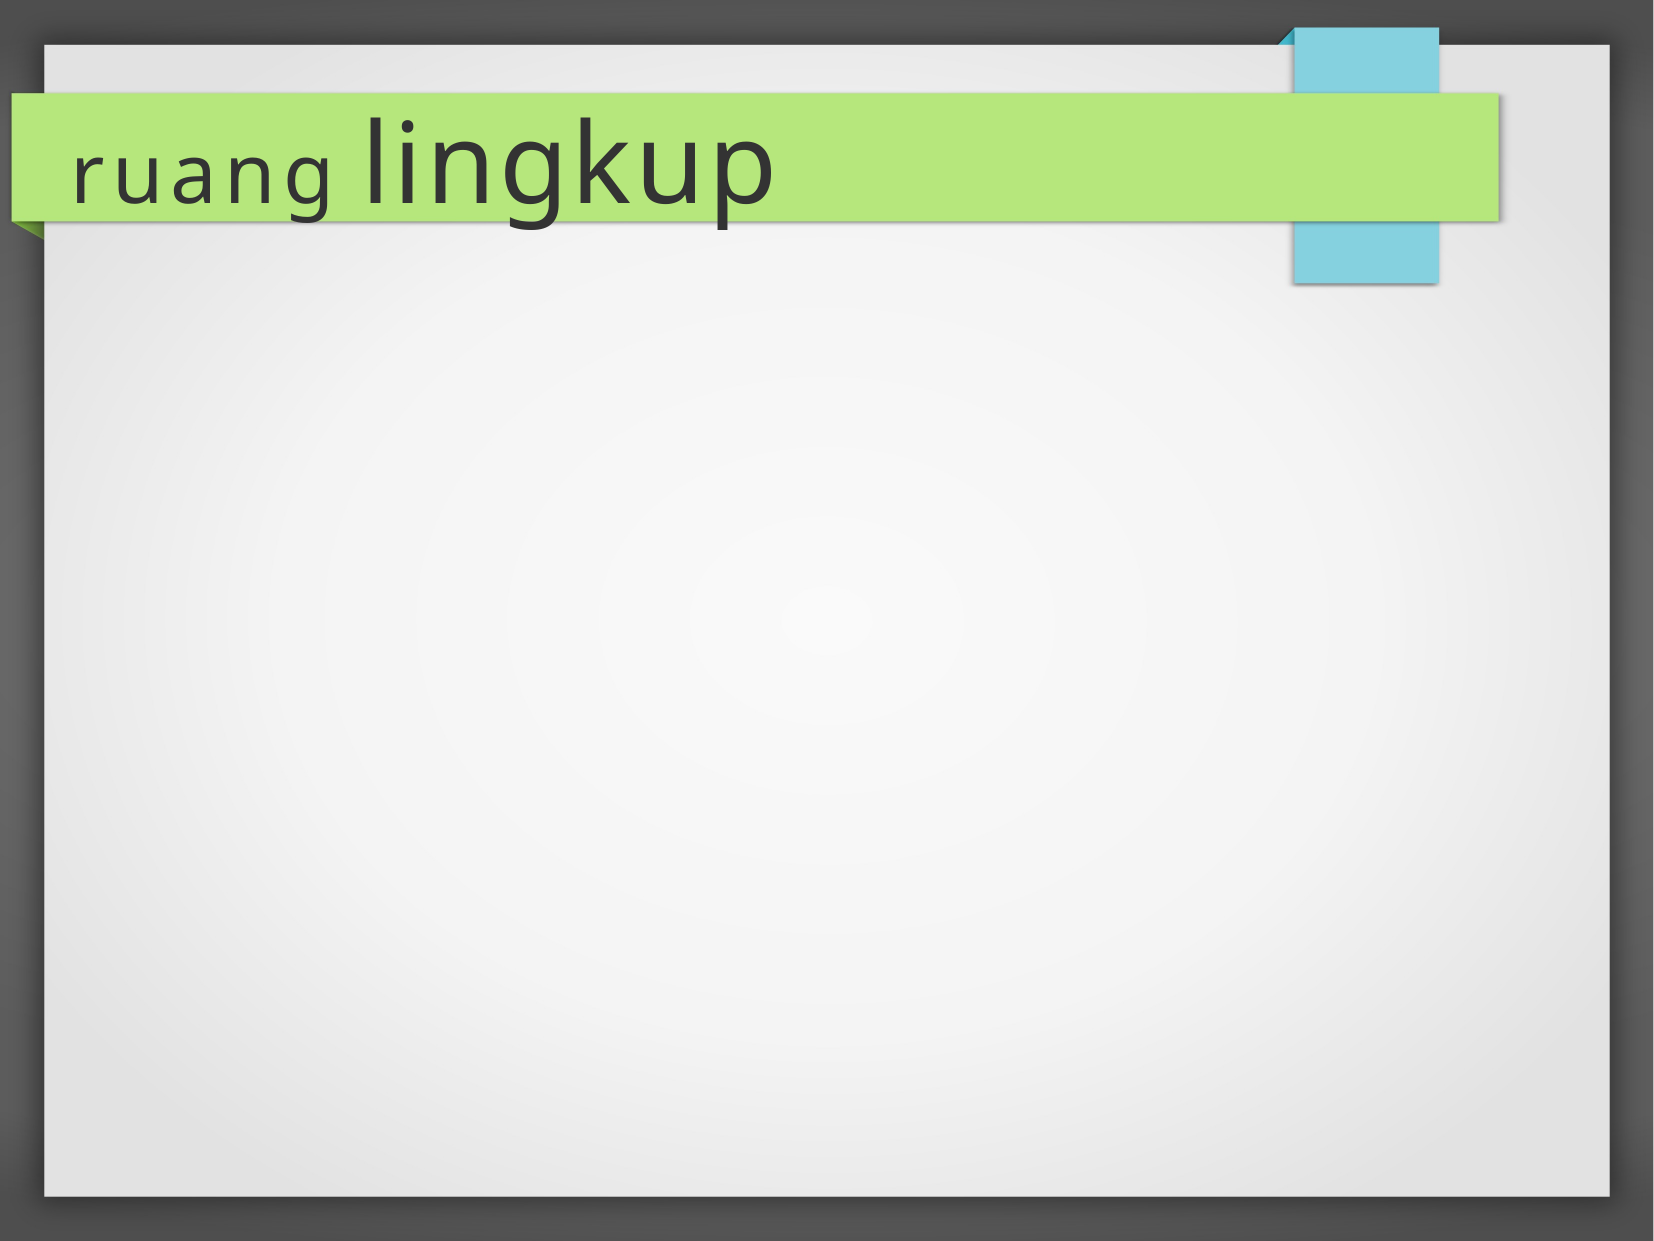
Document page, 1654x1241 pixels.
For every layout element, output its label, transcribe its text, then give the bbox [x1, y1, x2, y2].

title ruang lingkup [70, 100, 1229, 219]
picture [0, 0, 1654, 1241]
